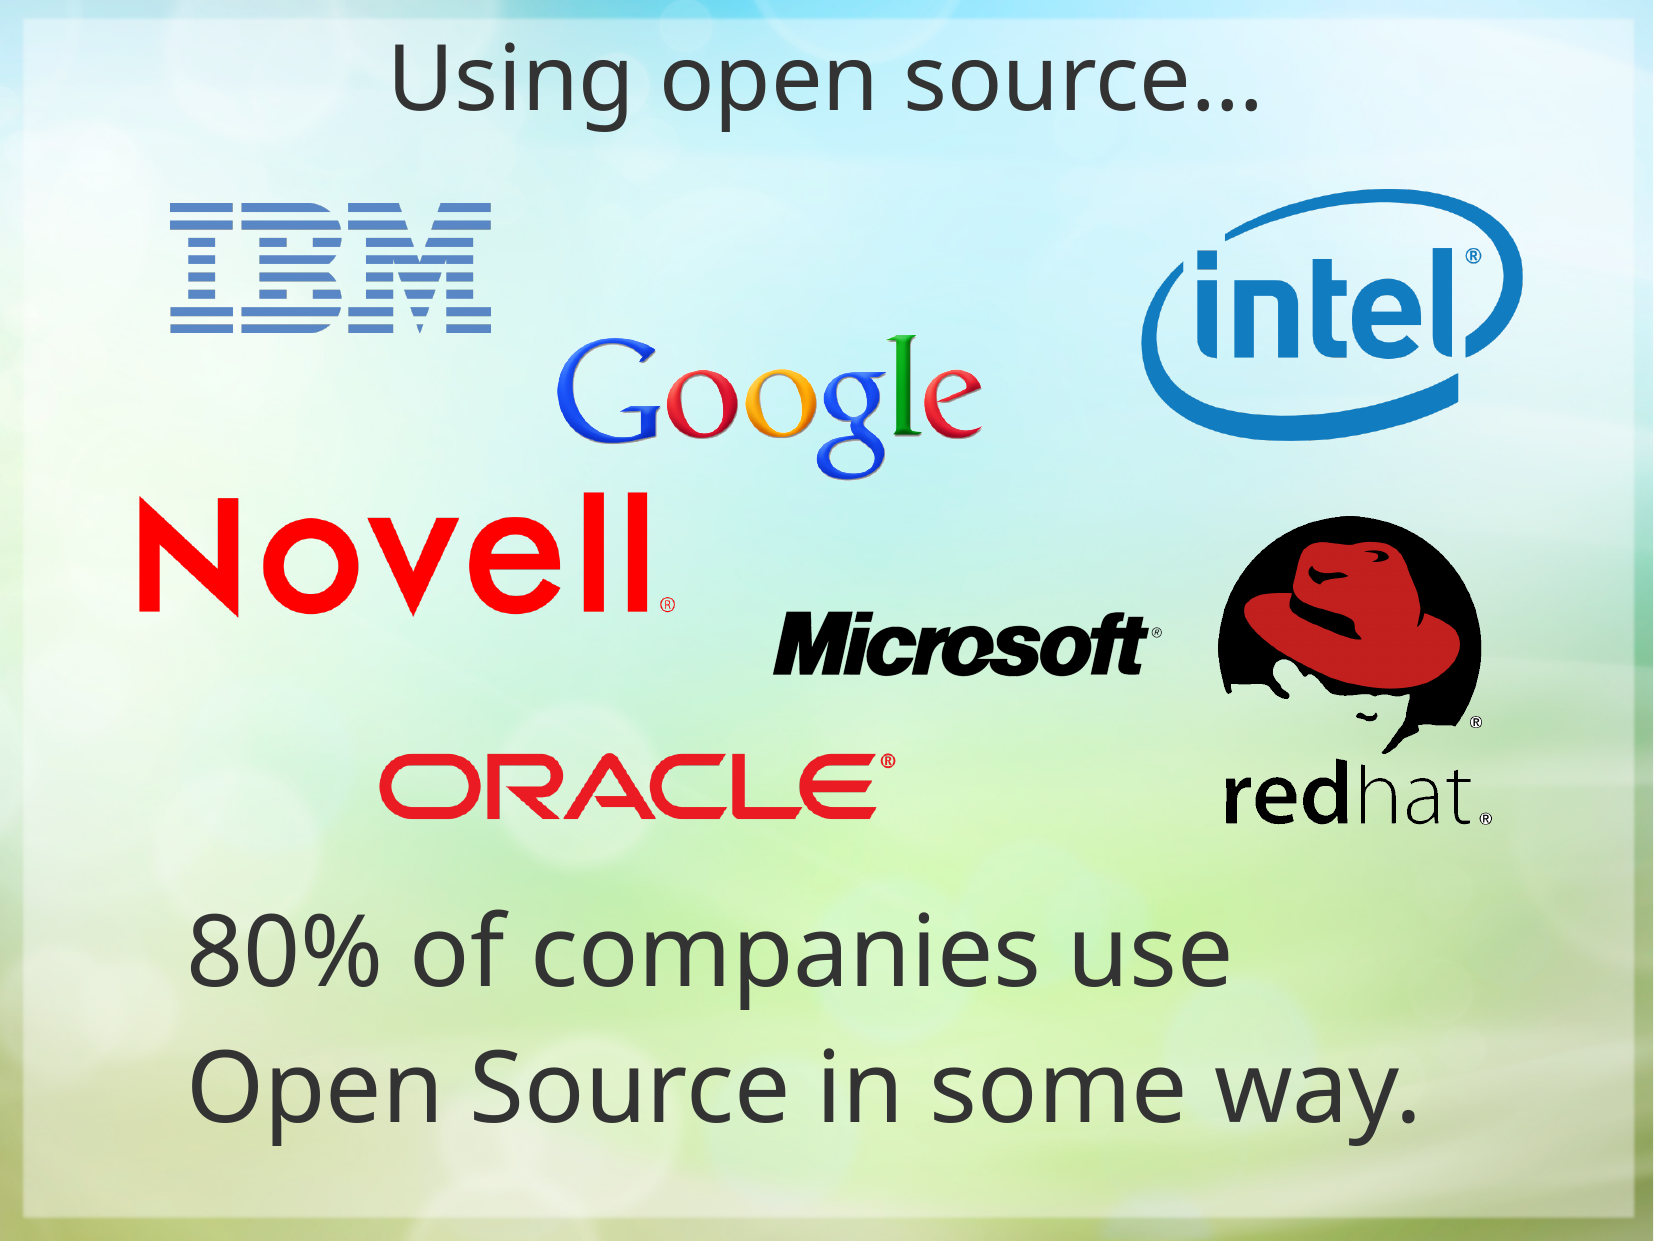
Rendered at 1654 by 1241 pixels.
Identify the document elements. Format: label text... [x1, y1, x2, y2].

text_box 80% of companies use Open Source in some way. [186, 888, 1467, 1144]
picture [0, 0, 1654, 1241]
title Using open source... [82, 0, 1571, 151]
